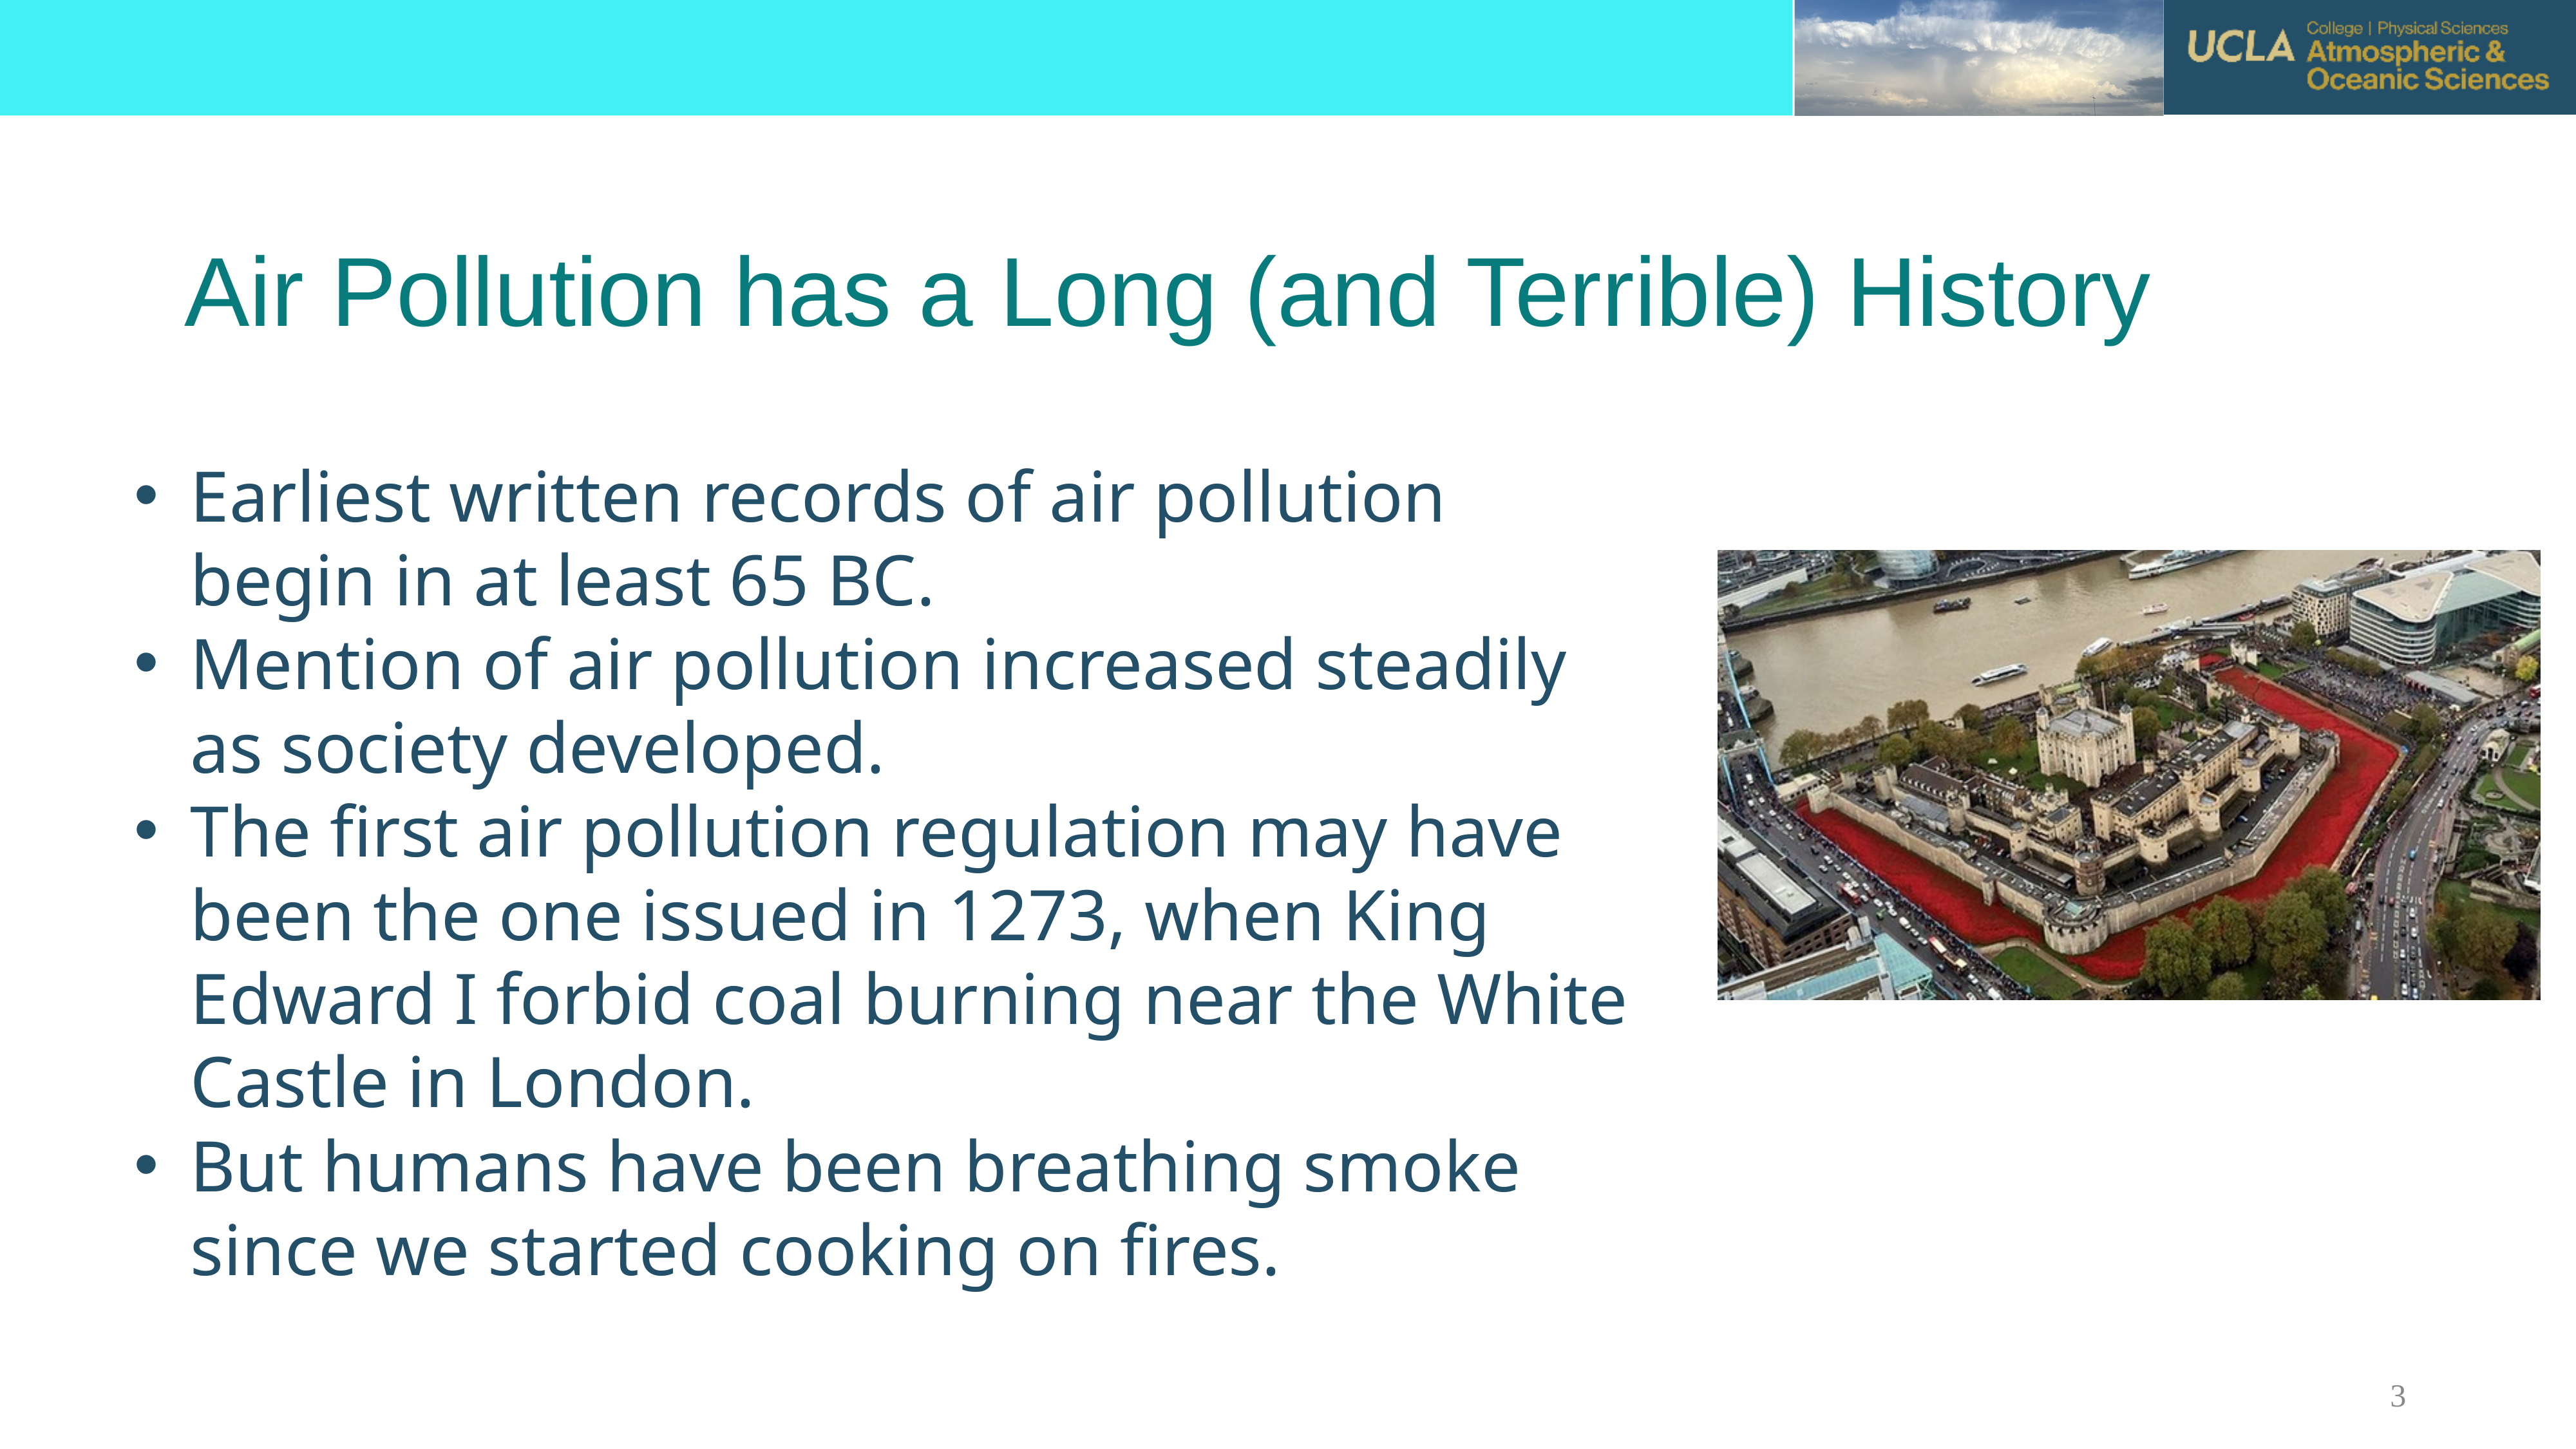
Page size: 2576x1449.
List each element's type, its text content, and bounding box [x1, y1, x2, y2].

slide_number <number> [2380, 1369, 2540, 1447]
title Air Pollution has a Long (and Terrible) History [175, 223, 2363, 428]
picture [1718, 550, 2541, 1000]
picture [1794, 0, 2576, 116]
list Earliest written records of air pollution begin in at least 65 BC. Mention of air pollution increased steadily as society developed. The first air pollution regulation may have been the one issued in 1273, when King Edward I forbid coal burning near the White Castle in London. But humans have been breathing smoke since we started cooking on fires. [125, 447, 1653, 1449]
